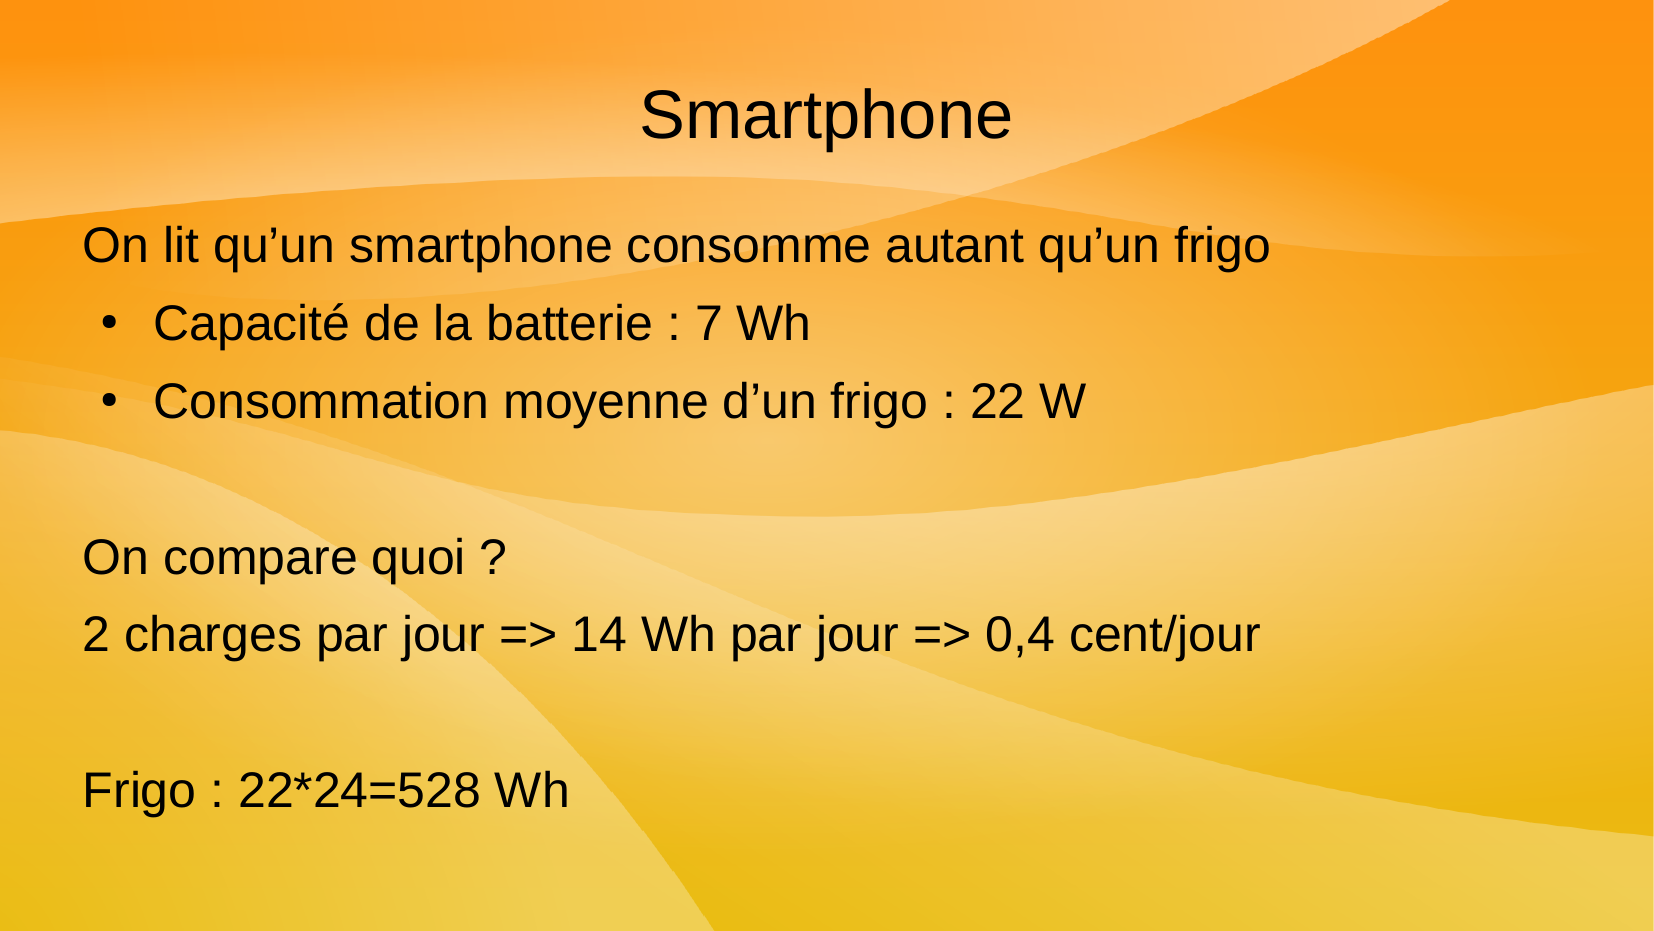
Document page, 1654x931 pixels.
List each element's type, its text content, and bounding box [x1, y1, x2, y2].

list On lit qu’un smartphone consomme autant qu’un frigo Capacité de la batterie : 7 Wh Consommation moyenne d’un frigo : 22 W On compare quoi ? 2 charges par jour => 14 Wh par jour => 0,4 cent/jour Frigo : 22*24=528 Wh [82, 217, 1571, 819]
title Smartphone [82, 37, 1571, 193]
picture [0, 0, 1654, 931]
